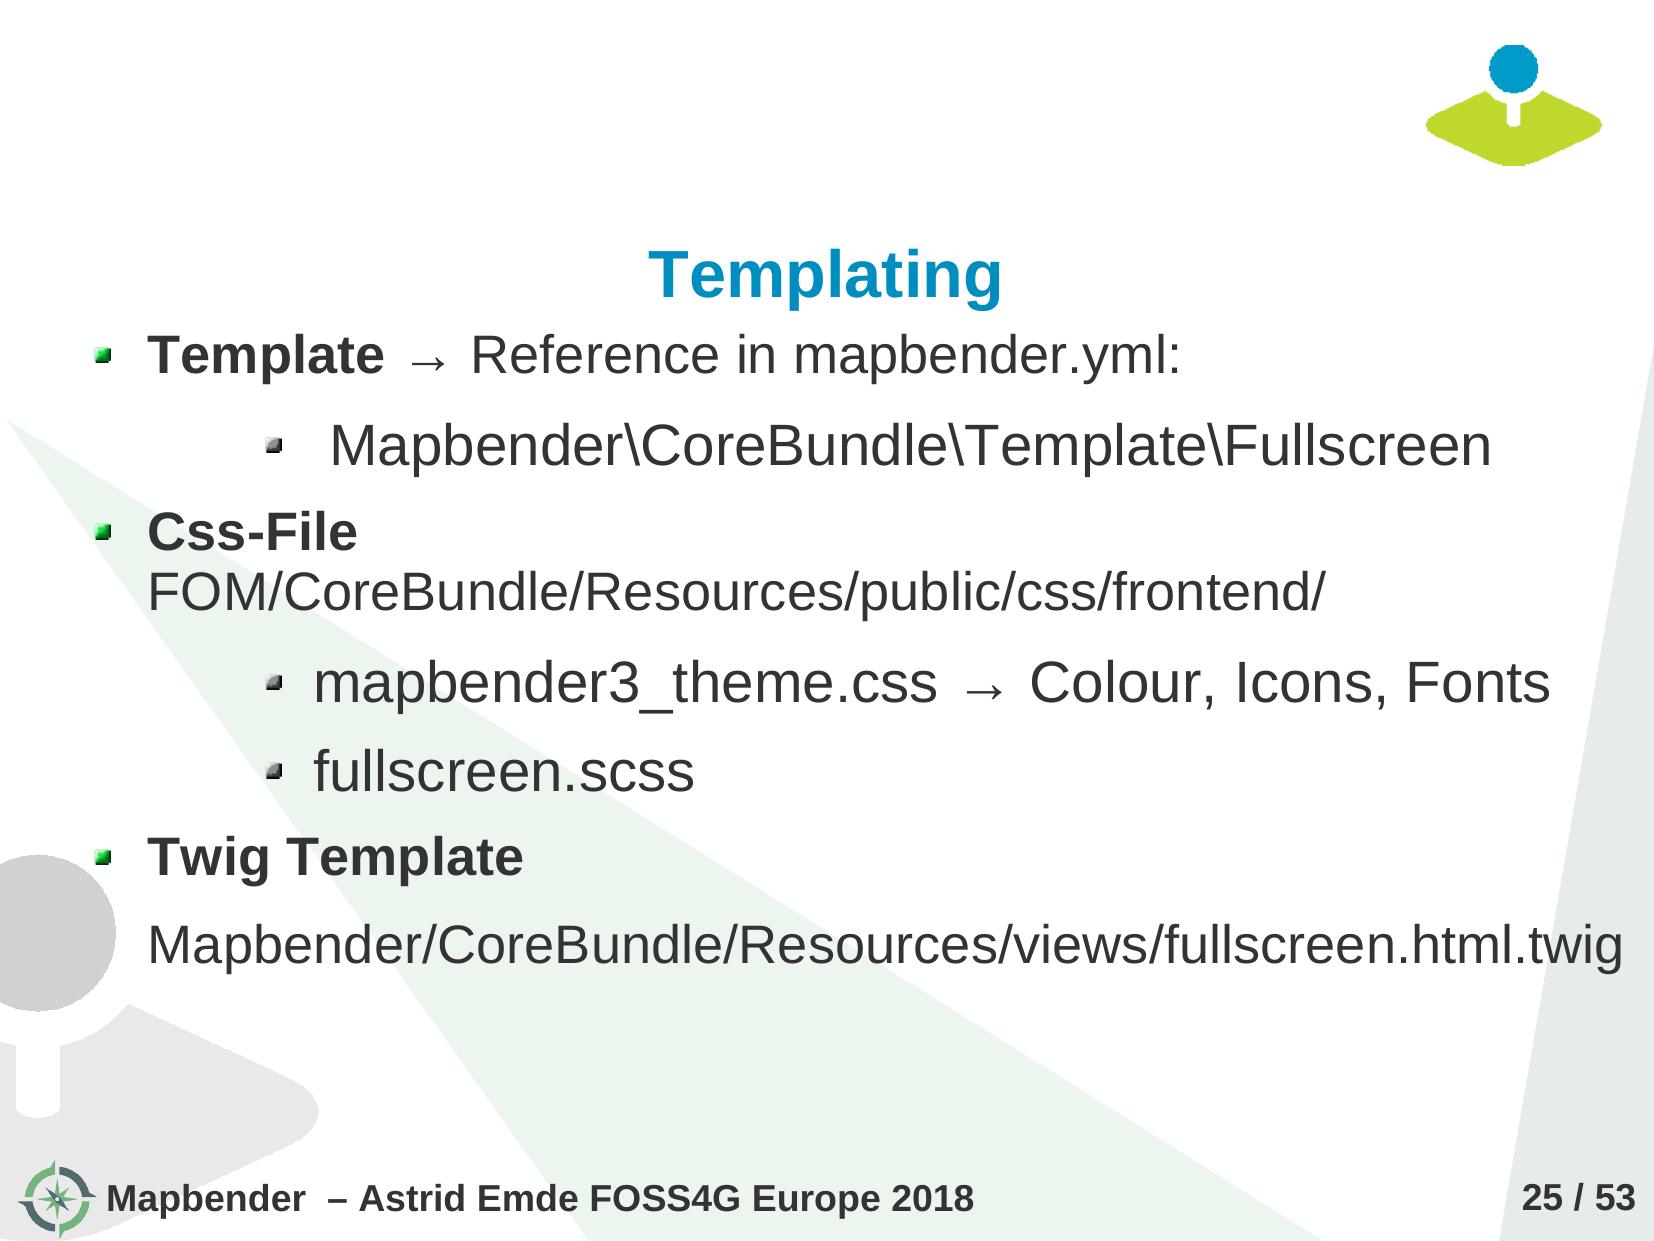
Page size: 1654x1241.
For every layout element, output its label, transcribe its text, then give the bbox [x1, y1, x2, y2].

picture [16, 1158, 98, 1240]
list Template → Reference in mapbender.yml: Mapbender\CoreBundle\Template\Fullscreen Css-File FOM/CoreBundle/Resources/public/css/frontend/ mapbender3_theme.css → Colour, Icons, Fonts fullscreen.scss Twig Template Mapbender/CoreBundle/Resources/views/fullscreen.html.twig [76, 324, 1654, 1144]
picture [1426, 45, 1604, 166]
title Templating [82, 200, 1571, 324]
